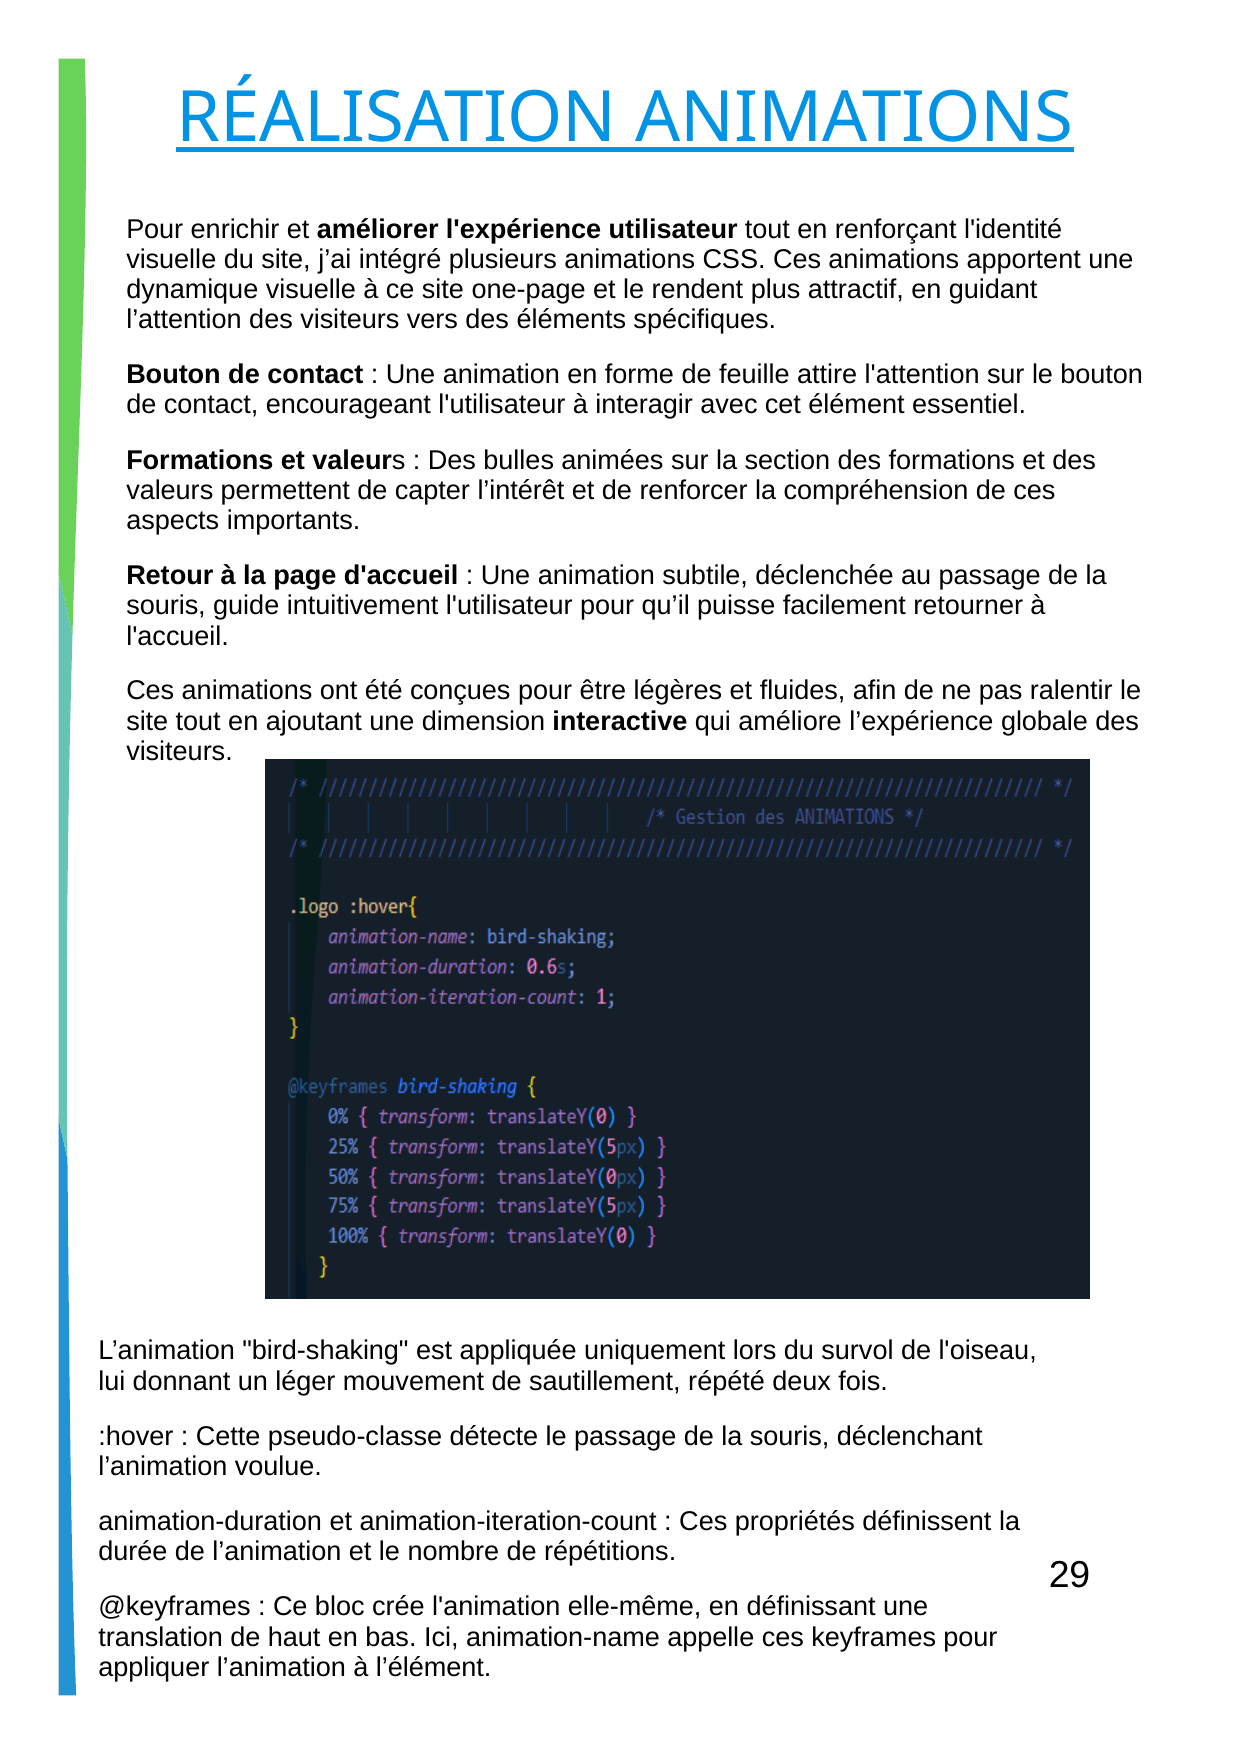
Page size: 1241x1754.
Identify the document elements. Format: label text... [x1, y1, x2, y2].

text_box <numéro> [1063, 1545, 1235, 1670]
text_box Pour enrichir et améliorer l'expérience utilisateur tout en renforçant l'identité visuelle du site, j’ai intégré plusieurs animations CSS. Ces animations apportent une dynamique visuelle à ce site one-page et le rendent plus attractif, en guidant l’attention des visiteurs vers des éléments spécifiques. Bouton de contact : Une animation en forme de feuille attire l'attention sur le bouton de contact, encourageant l'utilisateur à interagir avec cet élément essentiel. Formations et valeurs : Des bulles animées sur la section des formations et des valeurs permettent de capter l’intérêt et de renforcer la compréhension de ces aspects importants. Retour à la page d'accueil : Une animation subtile, déclenchée au passage de la souris, guide intuitivement l'utilisateur pour qu’il puisse facilement retourner à l'accueil. Ces animations ont été conçues pour être légères et fluides, afin de ne pas ralentir le site tout en ajoutant une dimension interactive qui améliore l’expérience globale des visiteurs. [111, 169, 1162, 928]
text_box RÉALISATION ANIMATIONS [161, 58, 1116, 177]
text_box L’animation "bird-shaking" est appliquée uniquement lors du survol de l'oiseau, lui donnant un léger mouvement de sautillement, répété deux fois. :hover : Cette pseudo-classe détecte le passage de la souris, déclenchant l’animation voulue. animation-duration et animation-iteration-count : Ces propriétés définissent la durée de l’animation et le nombre de répétitions. @keyframes : Ce bloc crée l'animation elle-même, en définissant une translation de haut en bas. Ici, animation-name appelle ces keyframes pour appliquer l’animation à l’élément. [83, 1328, 1063, 1754]
text_box [700, 928, 1162, 1514]
picture [265, 759, 1090, 1299]
